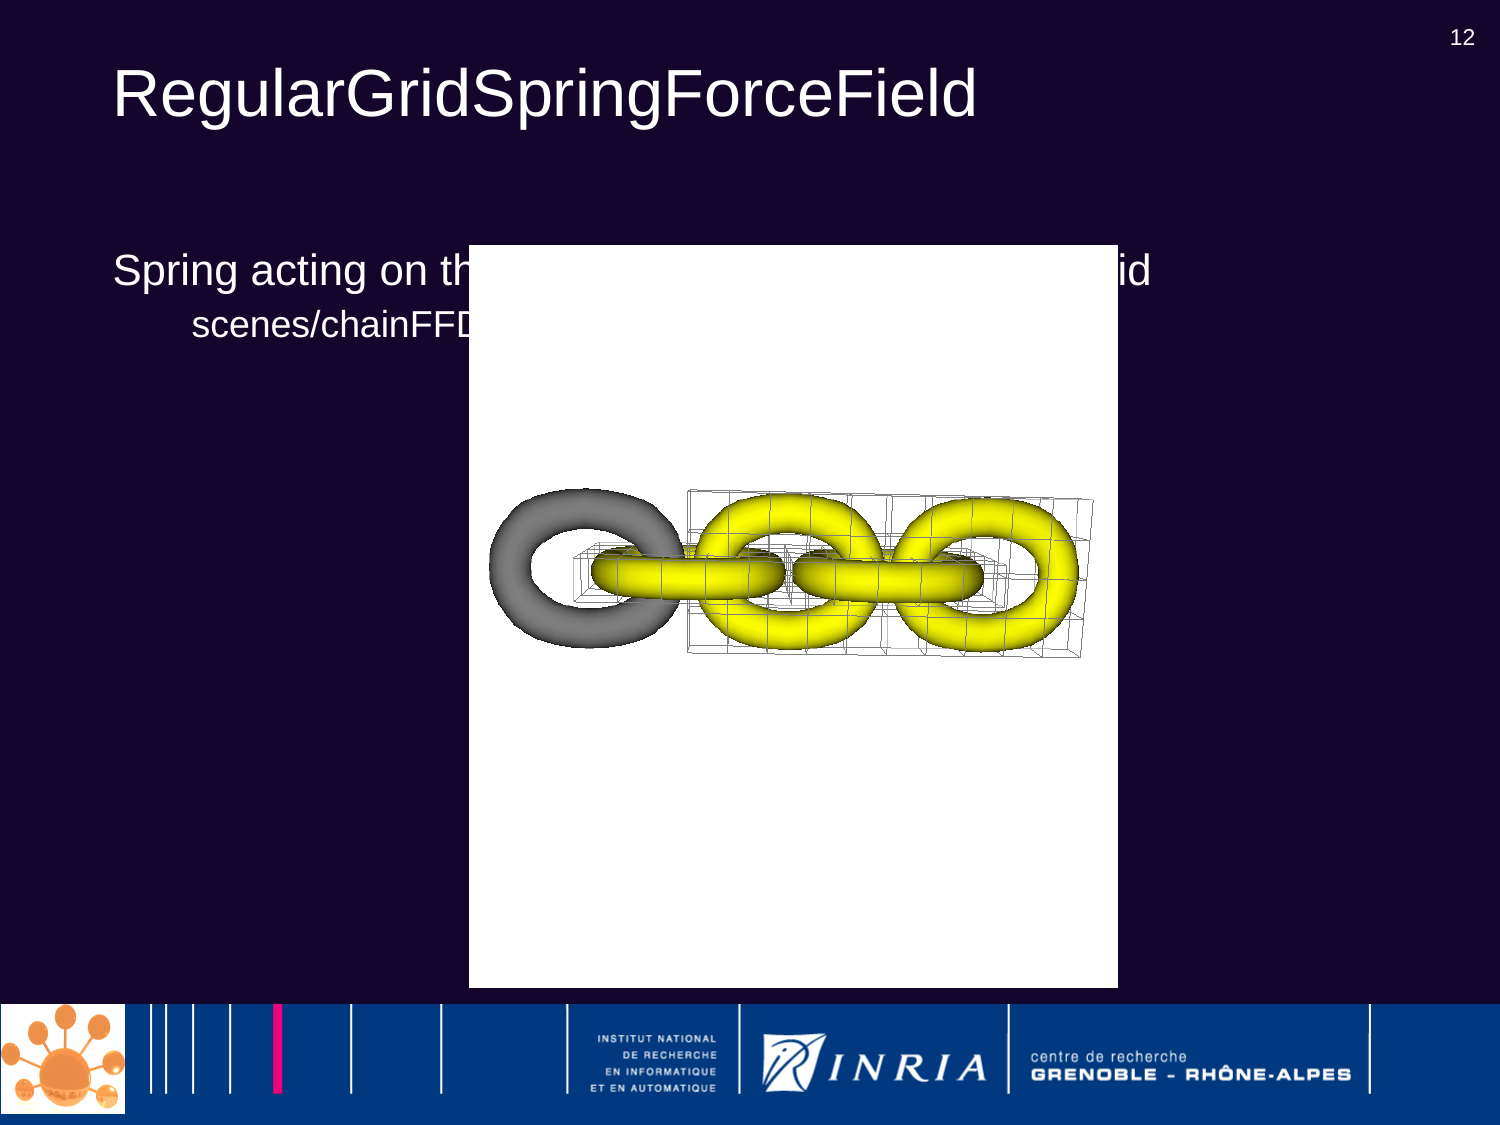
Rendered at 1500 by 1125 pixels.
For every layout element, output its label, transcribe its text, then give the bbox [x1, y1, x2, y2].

list Spring acting on the edges and faces of a regular grid scenes/chainFFD.scn [112, 245, 422, 988]
picture [422, 245, 1468, 988]
picture [0, 1004, 1500, 1125]
title RegularGridSpringForceField [112, 0, 1474, 188]
